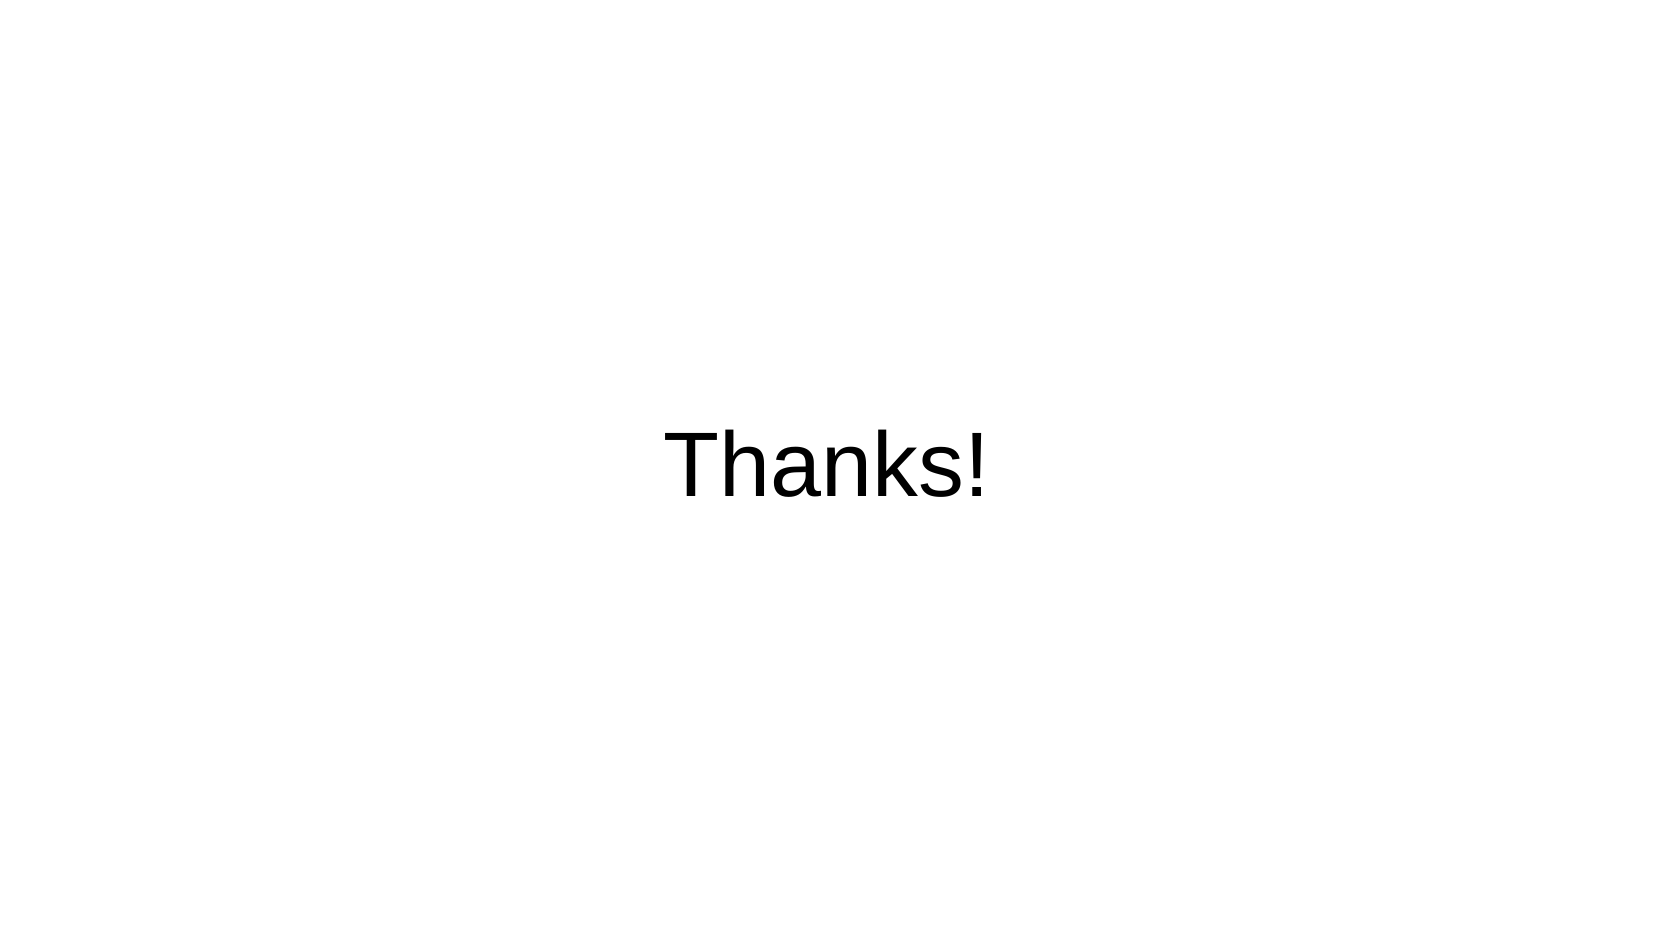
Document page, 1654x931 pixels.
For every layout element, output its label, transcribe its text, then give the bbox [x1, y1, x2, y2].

title Thanks! [82, 387, 1571, 543]
